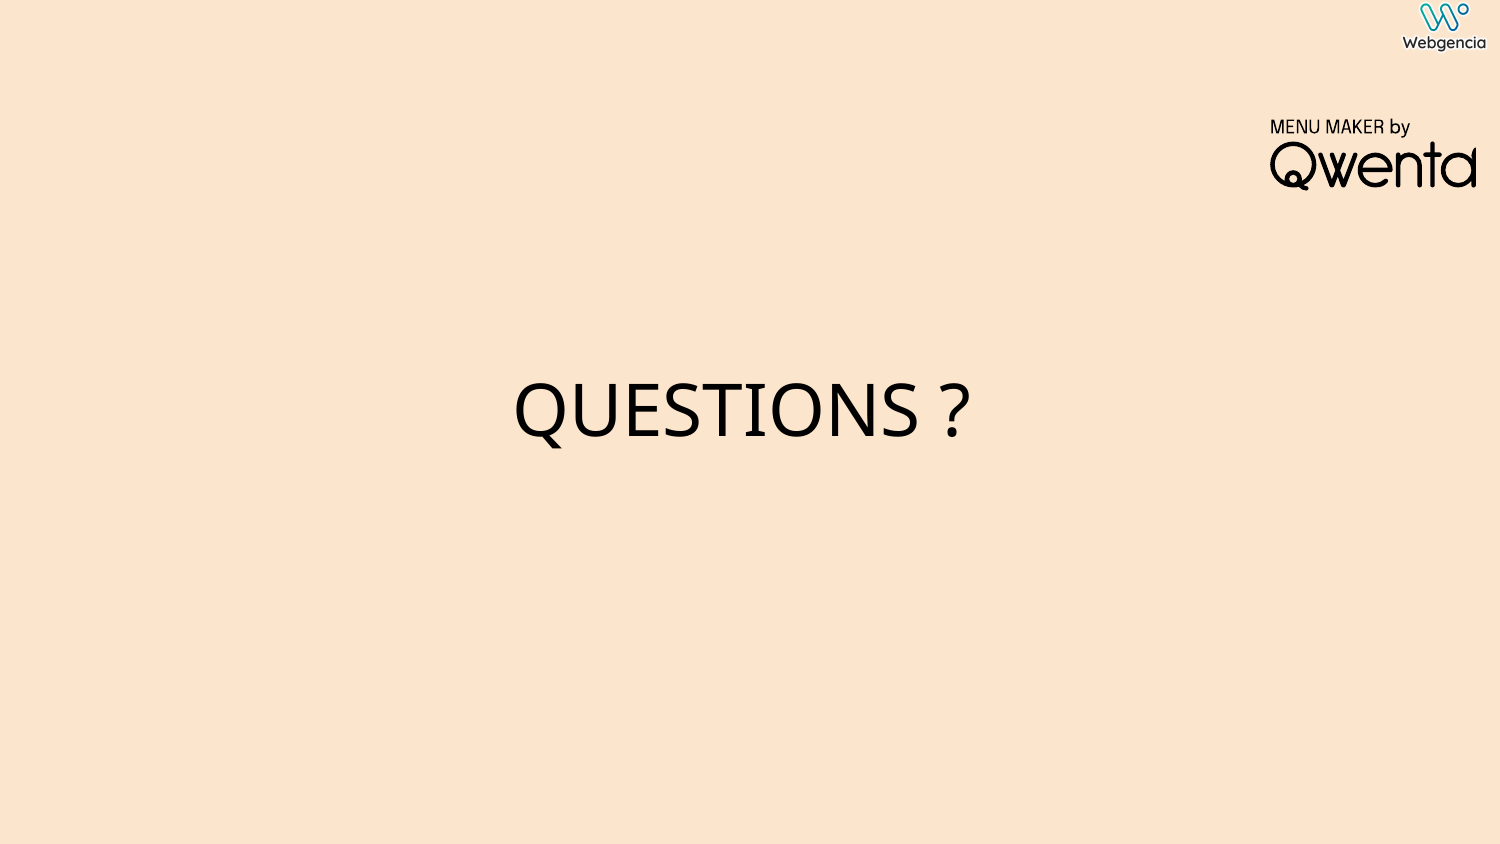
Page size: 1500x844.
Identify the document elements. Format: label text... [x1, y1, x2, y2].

picture [1389, 0, 1500, 56]
picture [1269, 118, 1477, 192]
text_box QUESTIONS ? [395, 348, 1089, 481]
